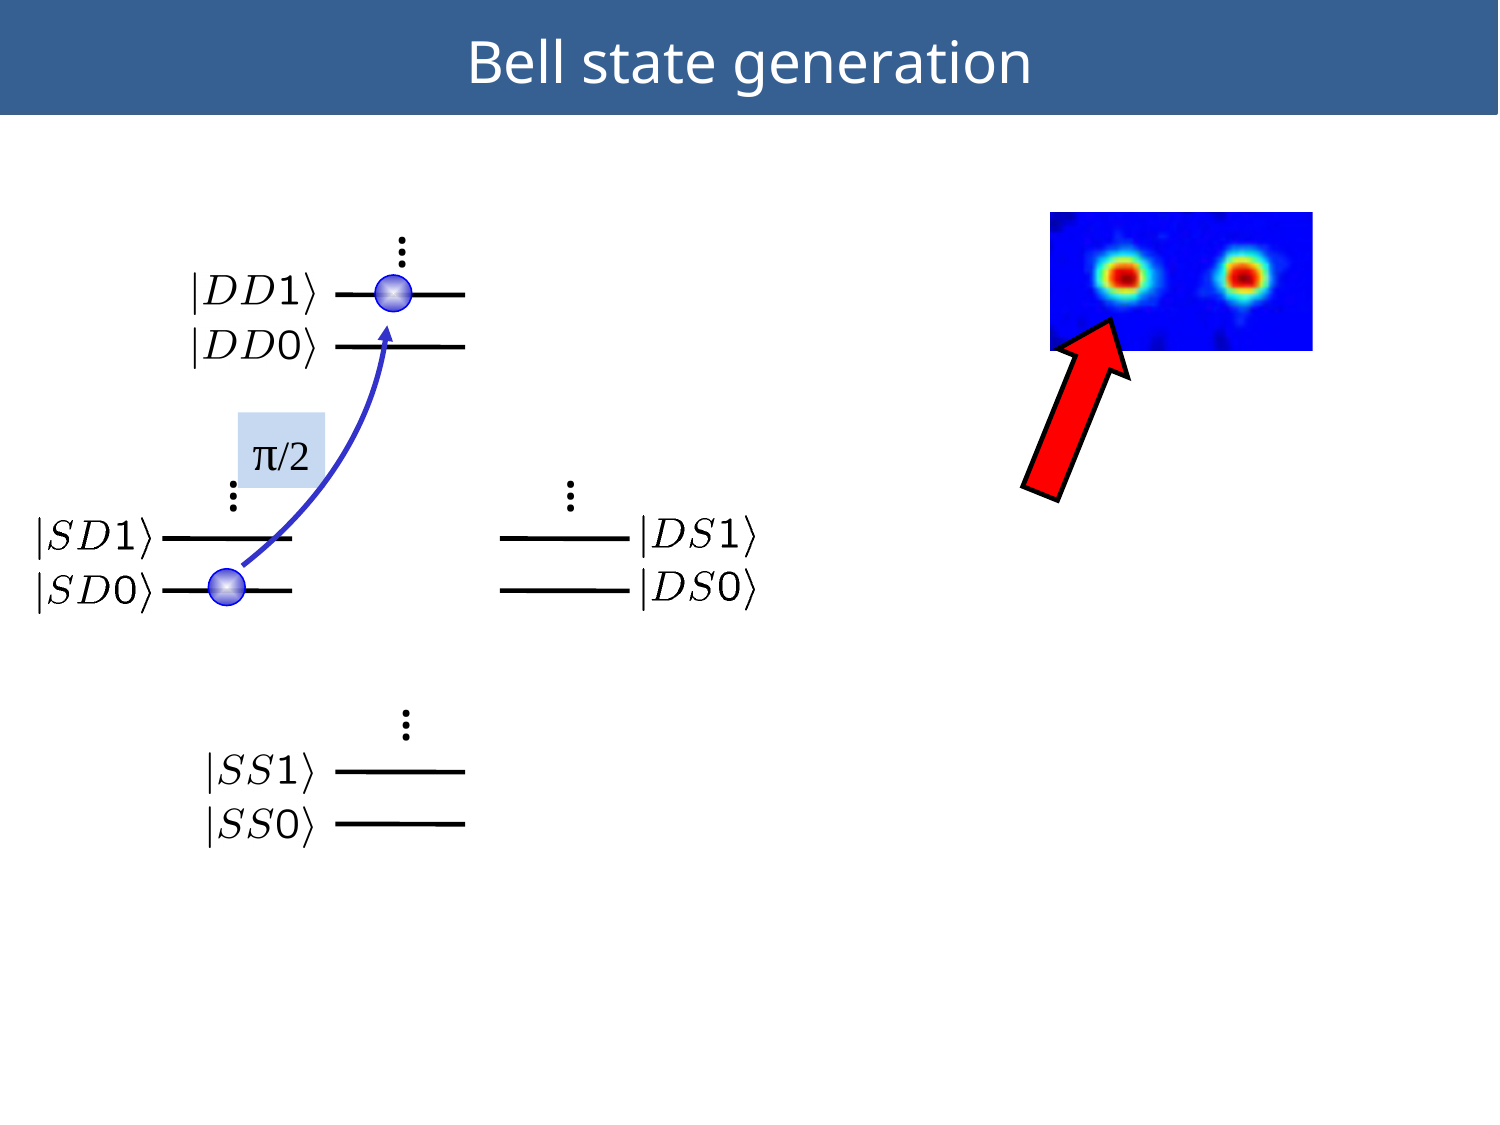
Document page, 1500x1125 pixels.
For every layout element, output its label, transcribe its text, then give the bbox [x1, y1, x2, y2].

text_box … [355, 220, 422, 286]
text_box [375, 274, 412, 312]
text_box … [186, 463, 253, 530]
picture [208, 752, 313, 794]
picture [37, 572, 151, 616]
picture [193, 272, 315, 315]
text_box π/2 [237, 412, 326, 488]
text_box [208, 568, 246, 606]
text_box … [524, 463, 590, 530]
picture [193, 327, 315, 369]
picture [37, 517, 151, 562]
text_box … [359, 692, 426, 759]
picture [641, 515, 755, 560]
text_box Bell state generation [46, 17, 1454, 103]
text_box [1022, 319, 1128, 501]
picture [1050, 212, 1313, 351]
picture [208, 806, 313, 848]
picture [641, 568, 755, 613]
